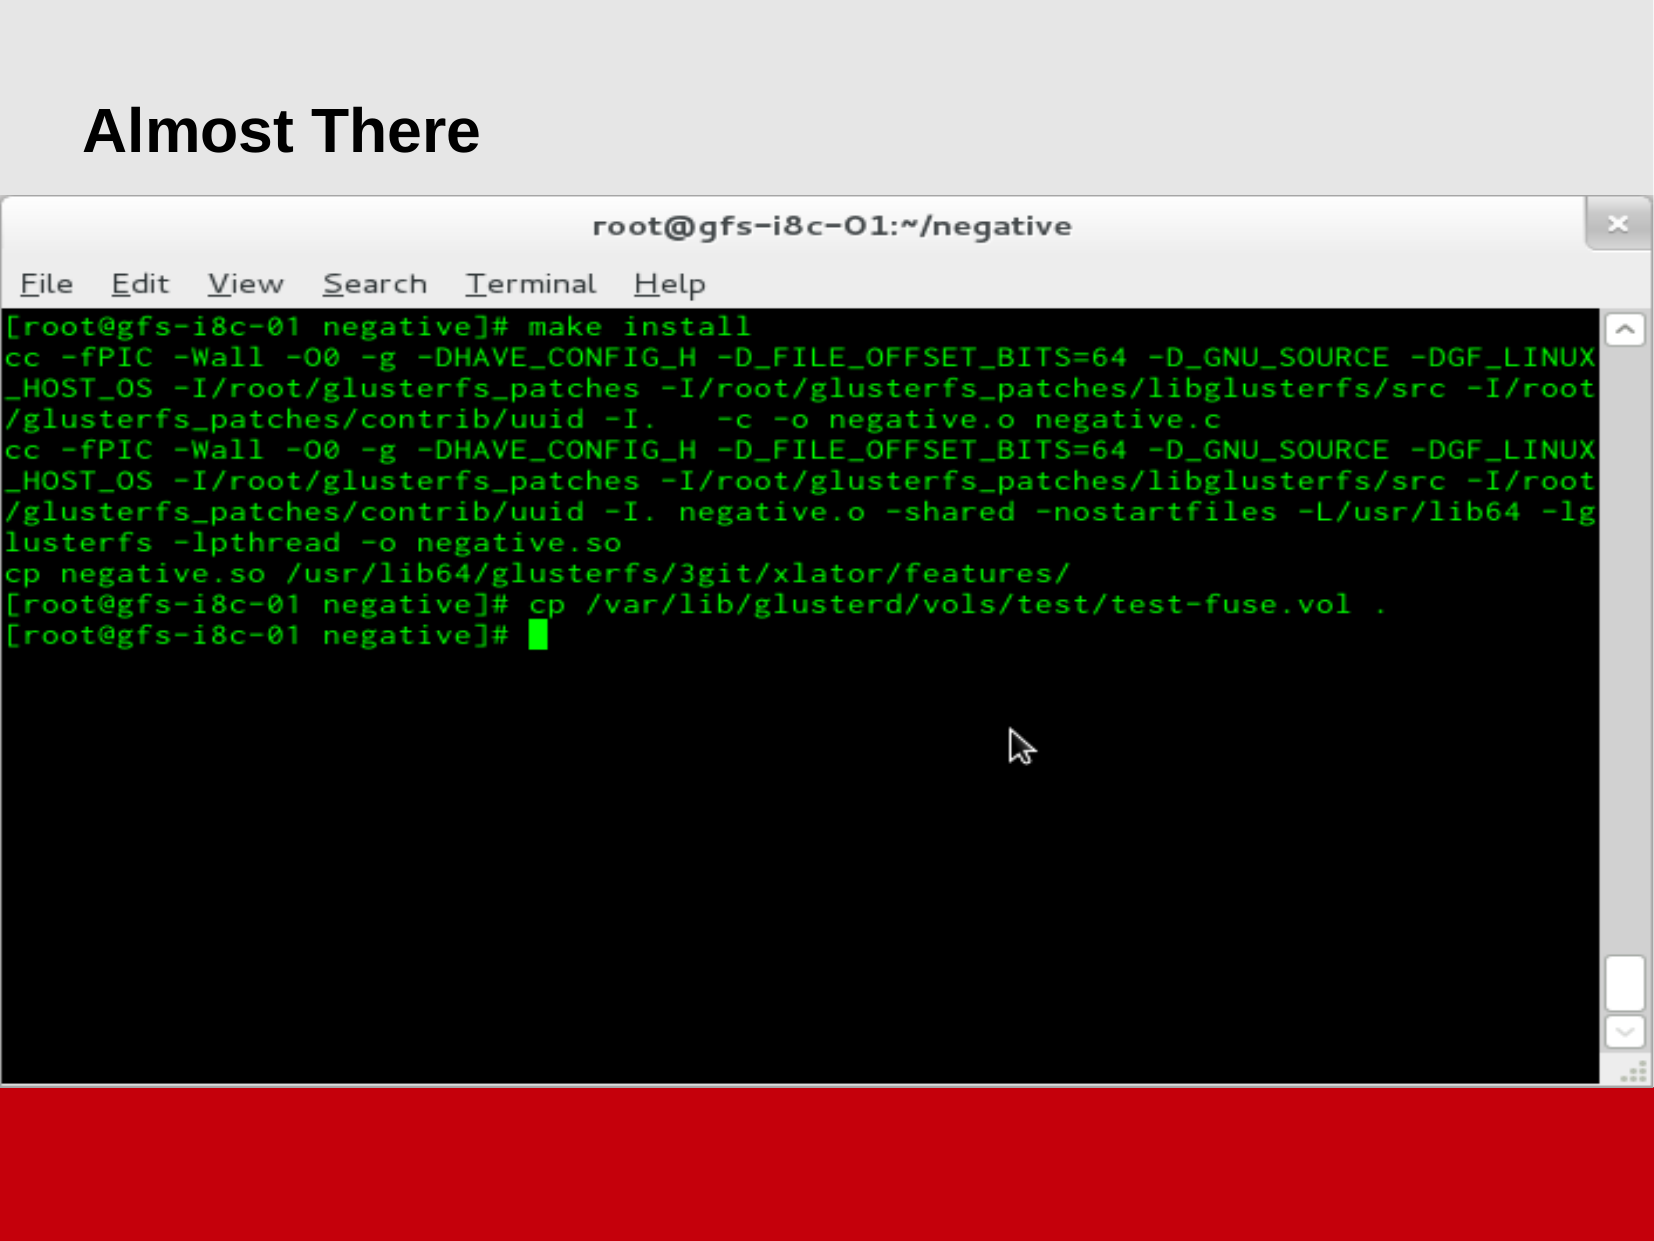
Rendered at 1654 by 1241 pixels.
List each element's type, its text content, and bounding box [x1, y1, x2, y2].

title Almost There [82, 37, 1571, 195]
picture [0, 195, 1654, 1088]
